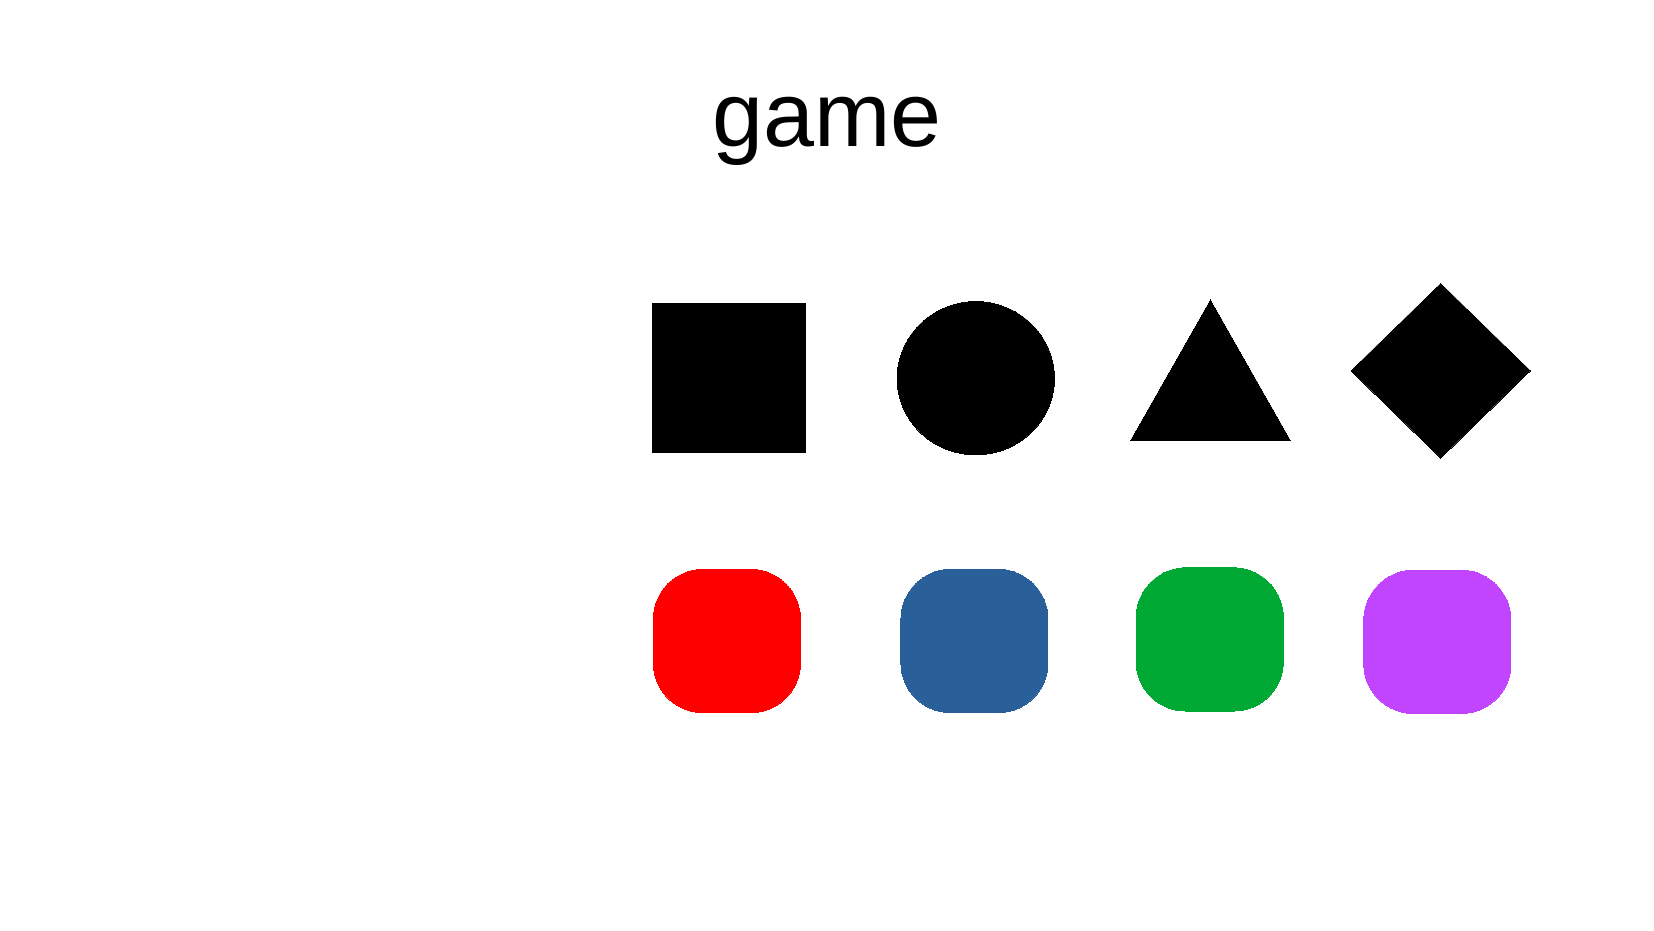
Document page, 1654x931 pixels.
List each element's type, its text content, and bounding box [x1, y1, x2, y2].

title game [82, 37, 1571, 193]
text_box [897, 301, 1055, 455]
text_box [1351, 283, 1531, 459]
text_box [1363, 570, 1511, 714]
text_box [652, 303, 806, 453]
text_box [900, 569, 1048, 713]
text_box [1130, 299, 1291, 441]
text_box [653, 569, 801, 713]
text_box [1136, 567, 1284, 712]
